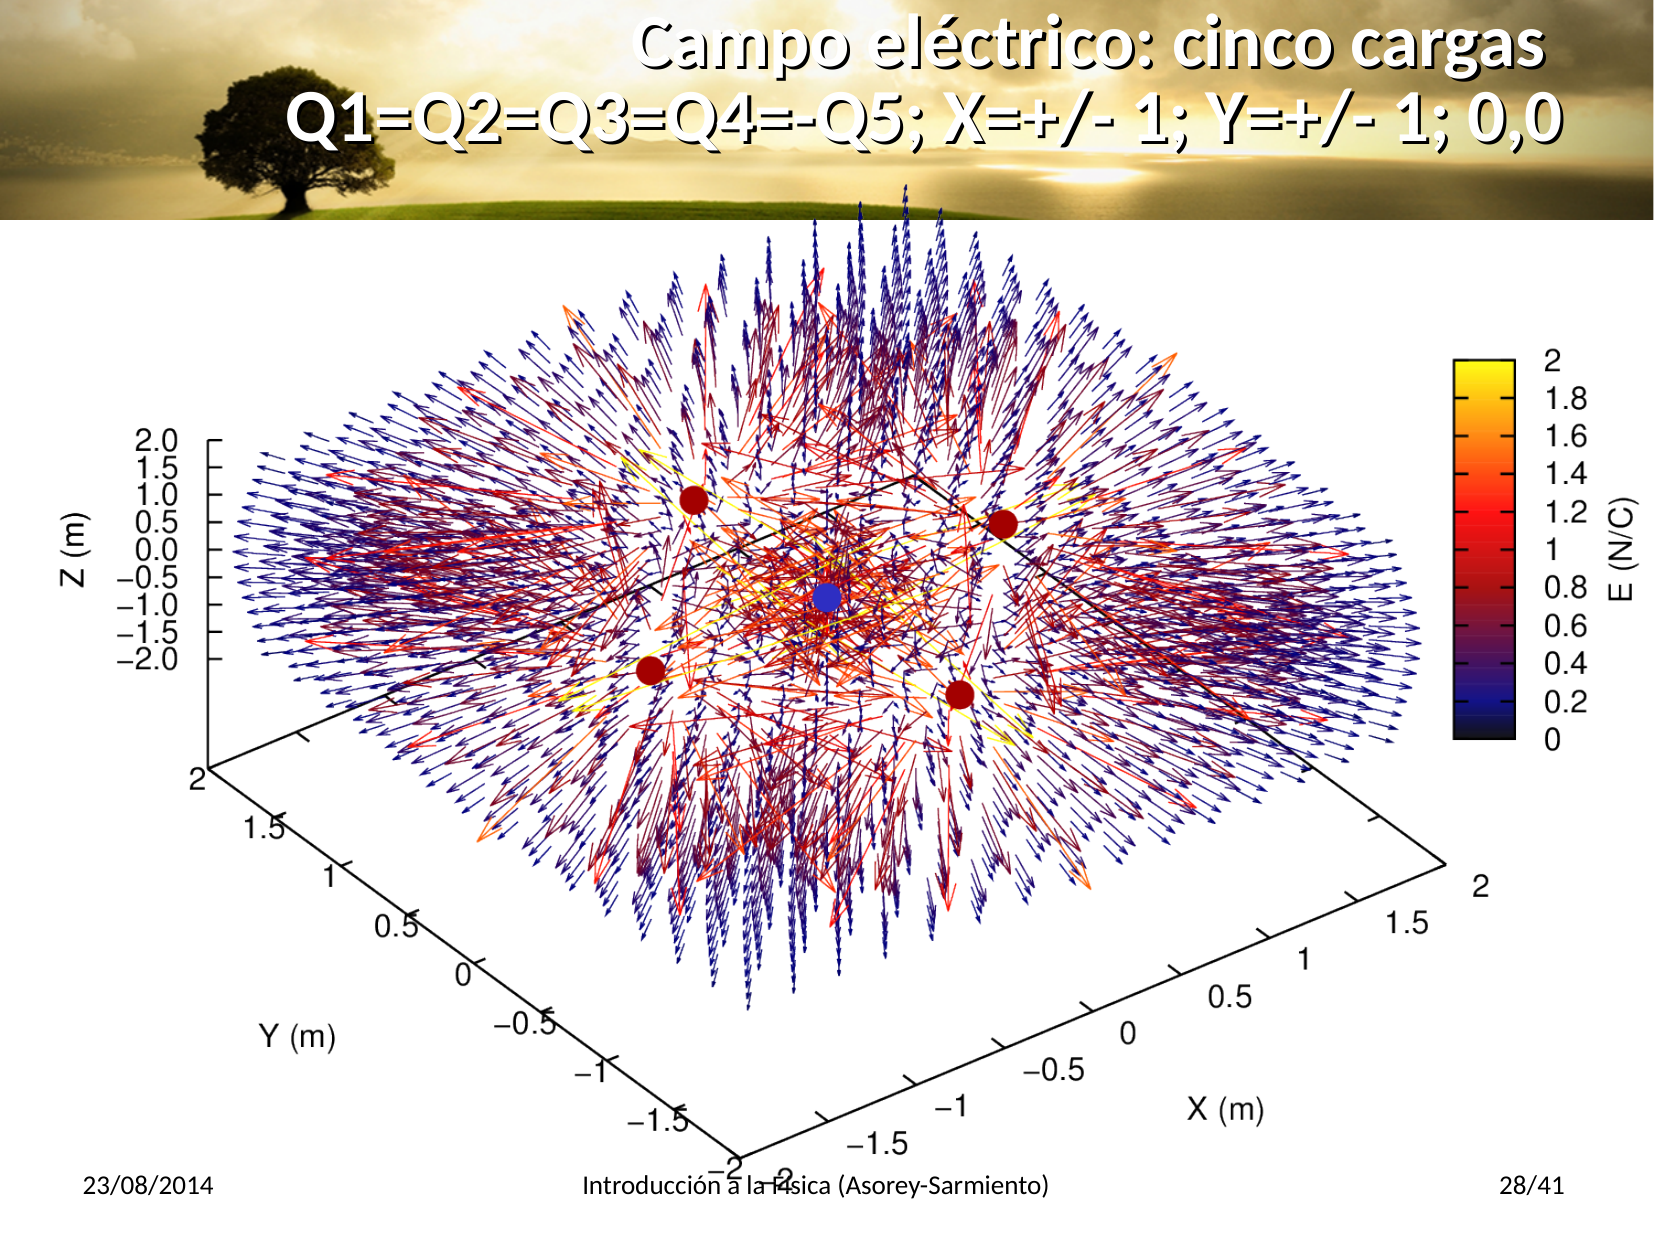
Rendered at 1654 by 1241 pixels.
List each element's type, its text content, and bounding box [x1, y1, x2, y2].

title Campo eléctrico: cinco cargas Q1=Q2=Q3=Q4=-Q5; X=+/- 1; Y=+/- 1; 0,0 [75, 9, 1564, 89]
picture [0, 0, 1654, 1241]
